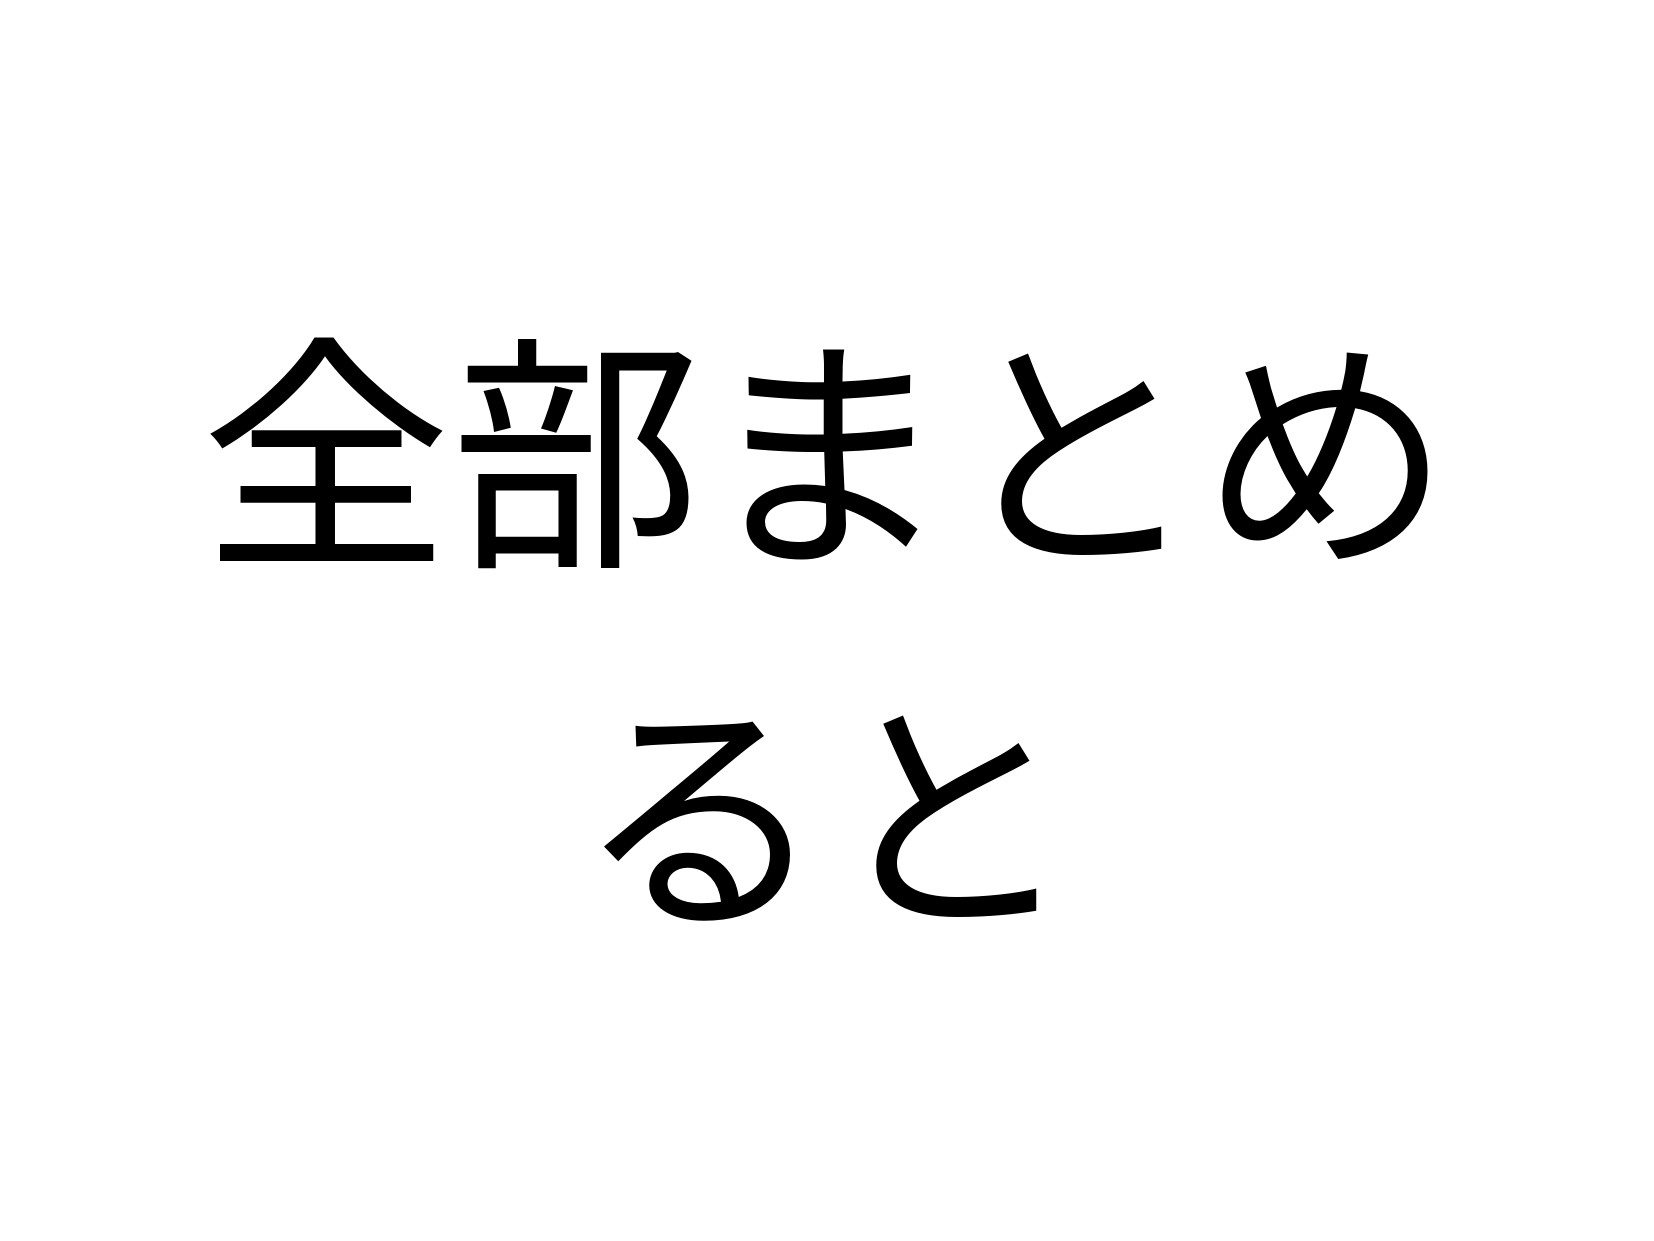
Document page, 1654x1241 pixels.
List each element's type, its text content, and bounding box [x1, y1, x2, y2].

title 全部まとめると [82, 245, 1571, 996]
